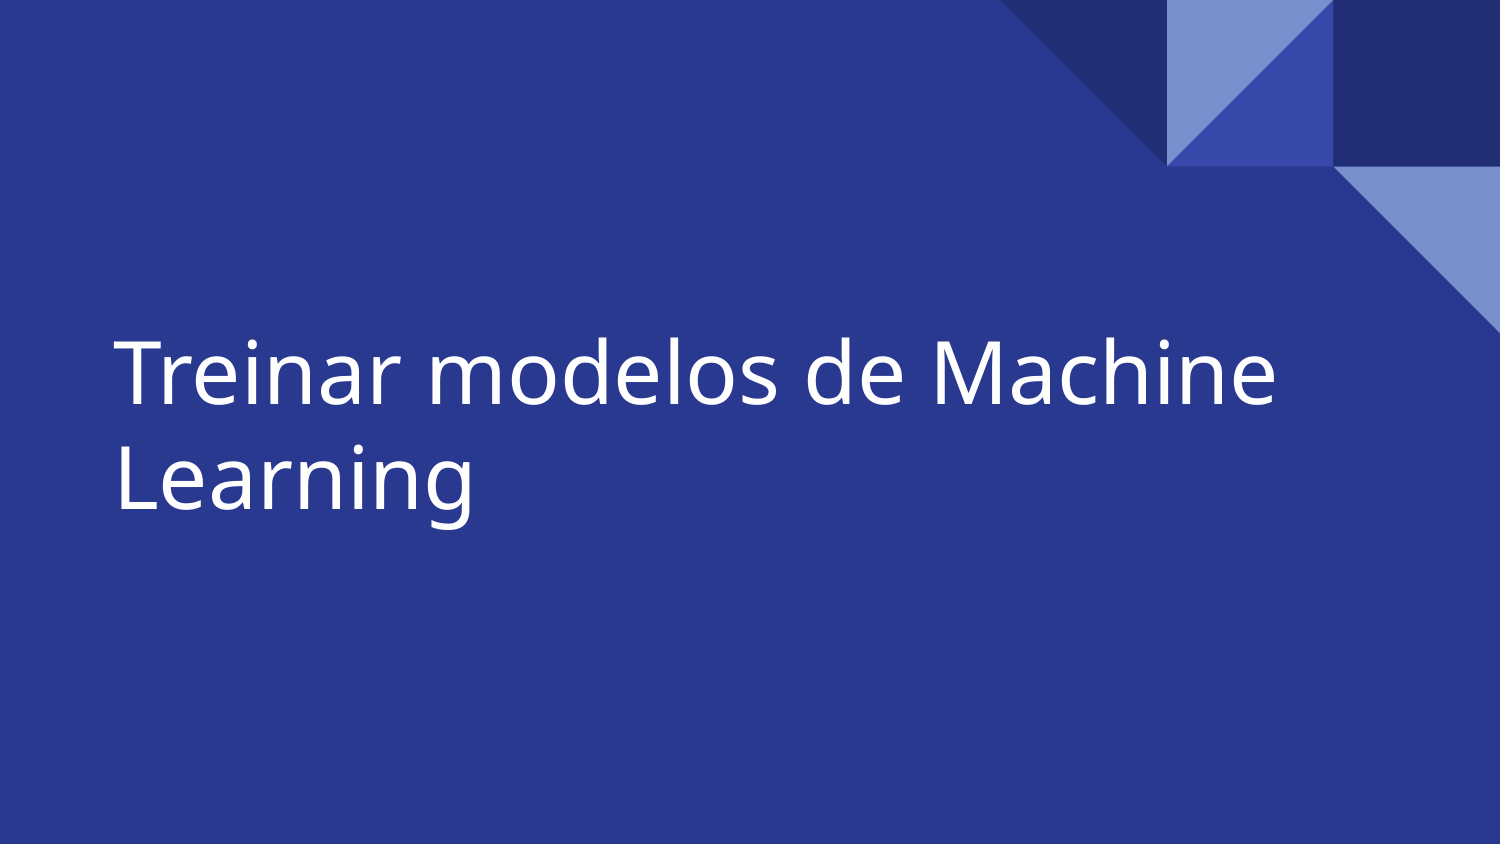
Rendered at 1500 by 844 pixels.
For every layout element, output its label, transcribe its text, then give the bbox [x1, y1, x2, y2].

title Treinar modelos de Machine Learning [98, 353, 1447, 491]
